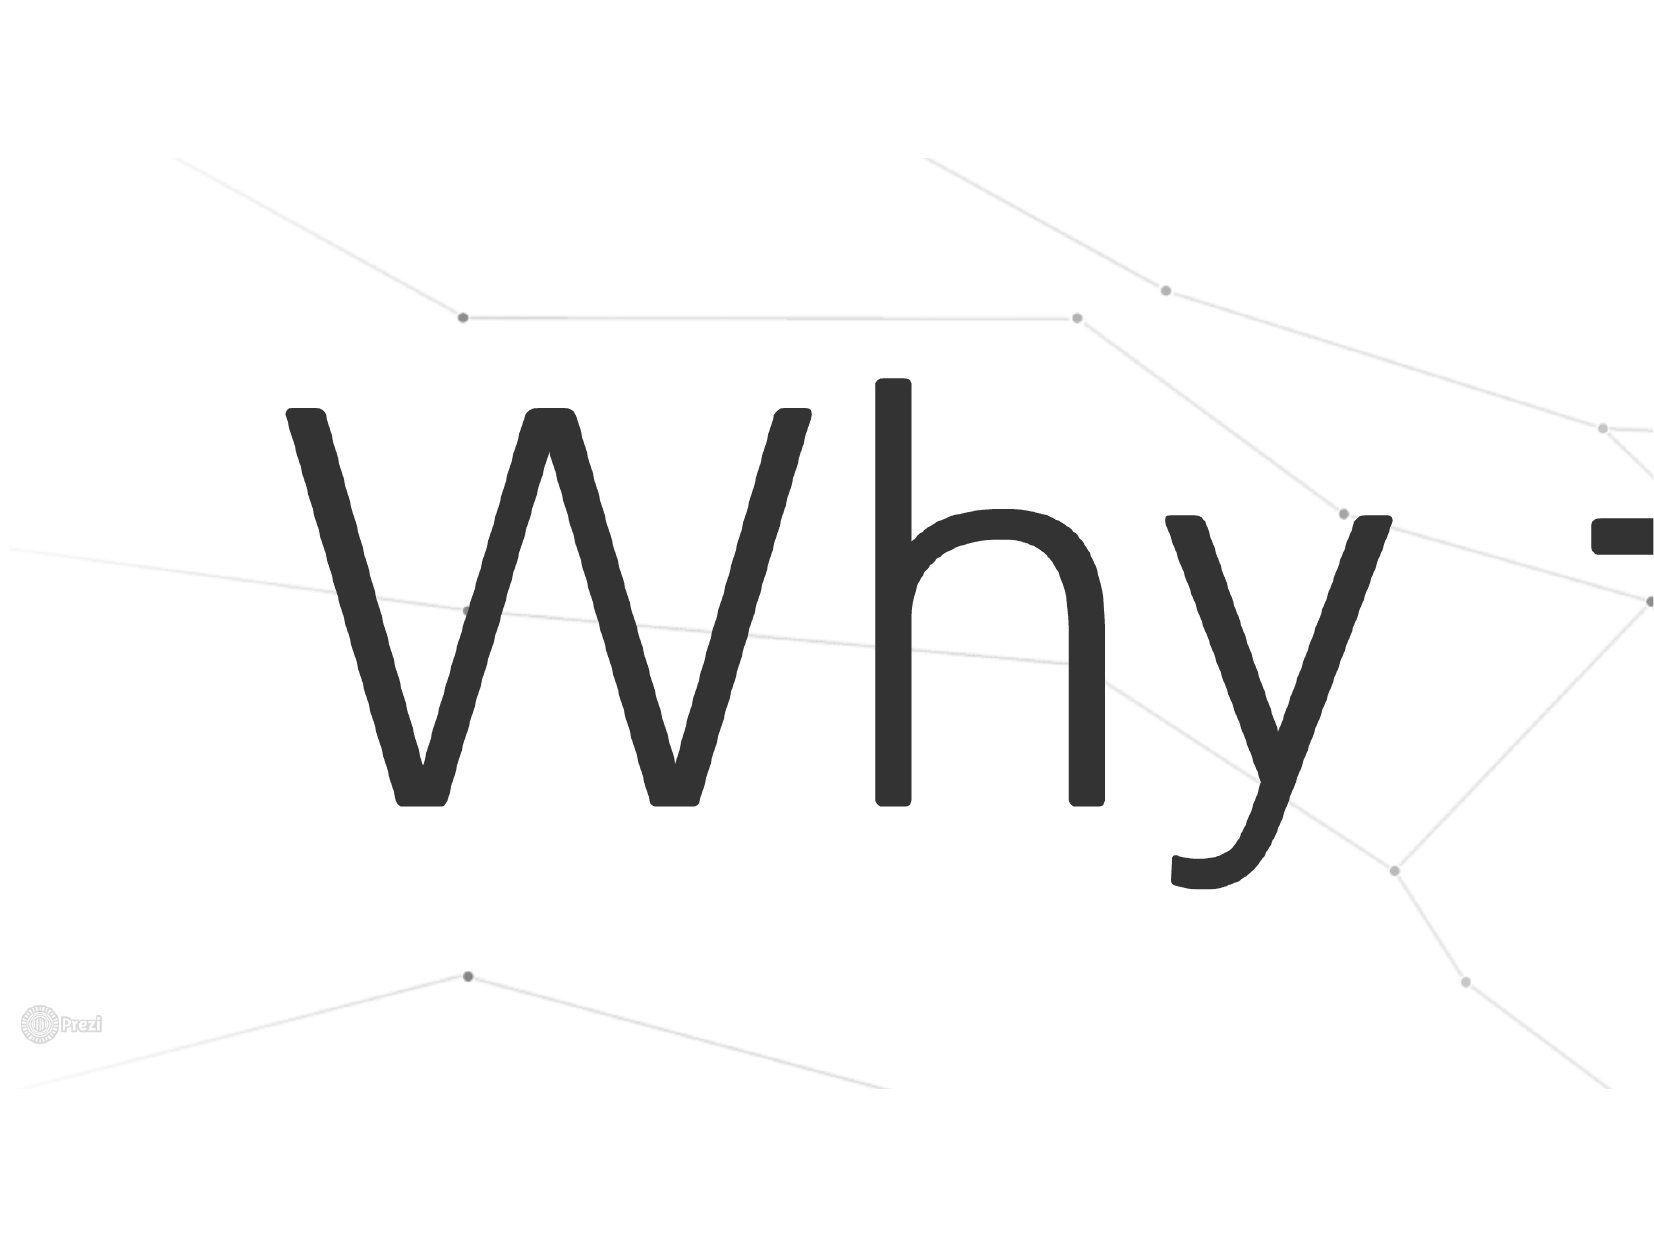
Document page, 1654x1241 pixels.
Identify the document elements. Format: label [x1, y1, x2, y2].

picture [9, 158, 1654, 1089]
